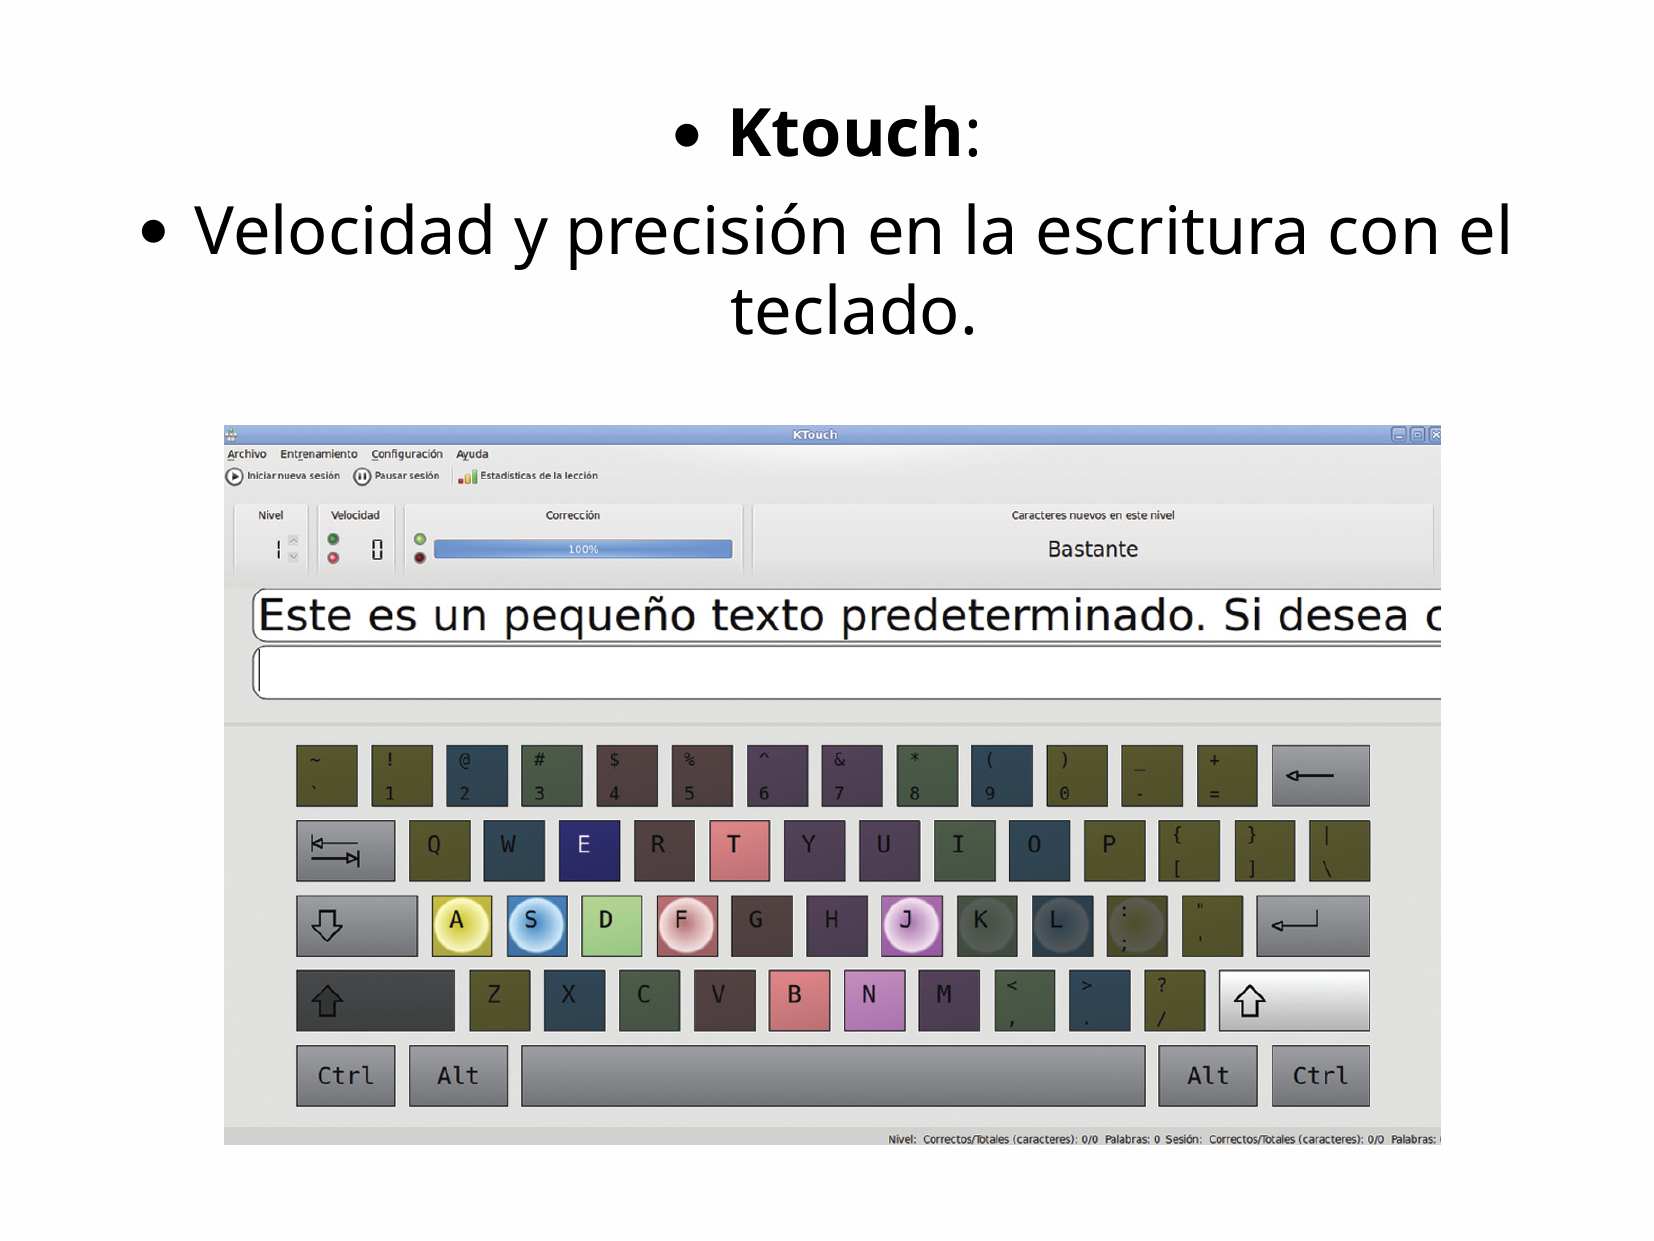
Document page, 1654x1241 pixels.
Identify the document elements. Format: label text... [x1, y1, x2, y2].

picture [224, 425, 1441, 1145]
list Ktouch: Velocidad y precisión en la escritura con el teclado. [82, 82, 1571, 1158]
